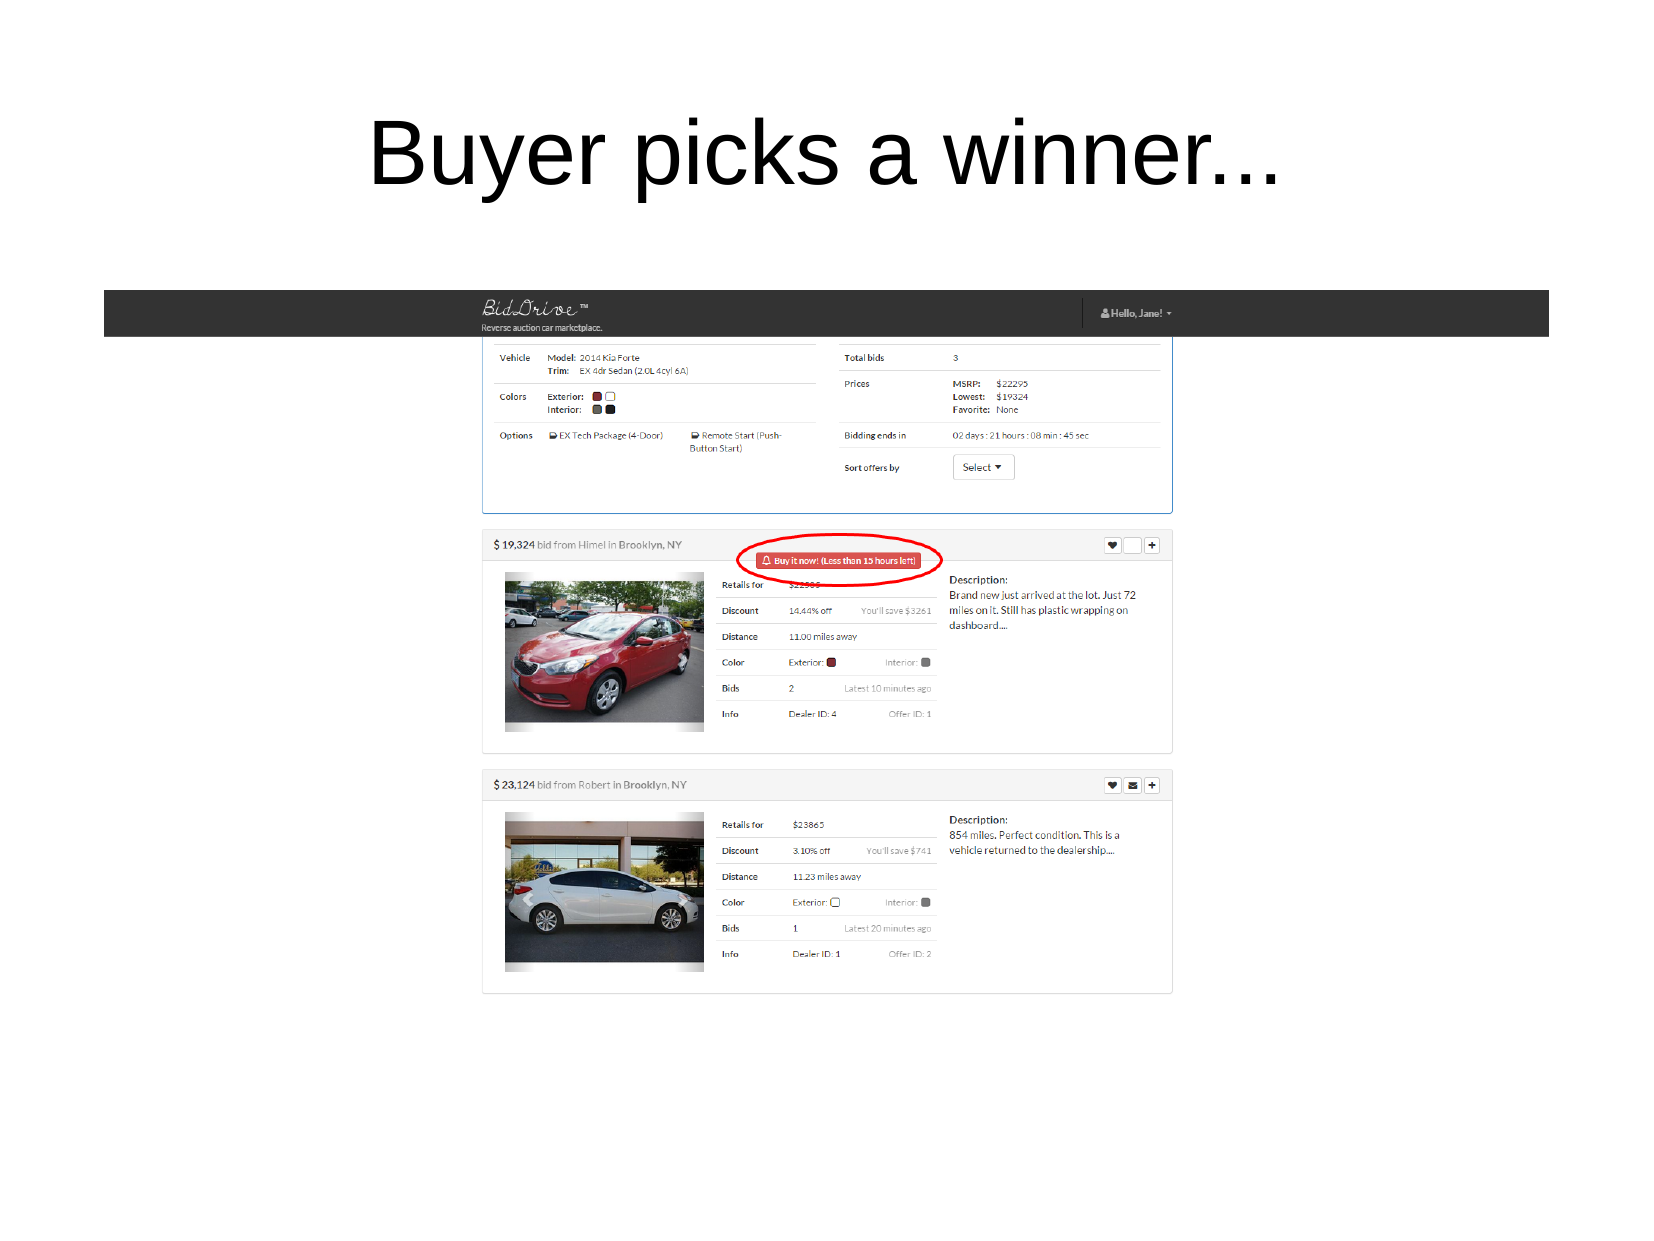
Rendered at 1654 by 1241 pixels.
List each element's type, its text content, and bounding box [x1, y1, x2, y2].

picture [104, 290, 1549, 1010]
title Buyer picks a winner... [82, 49, 1571, 257]
